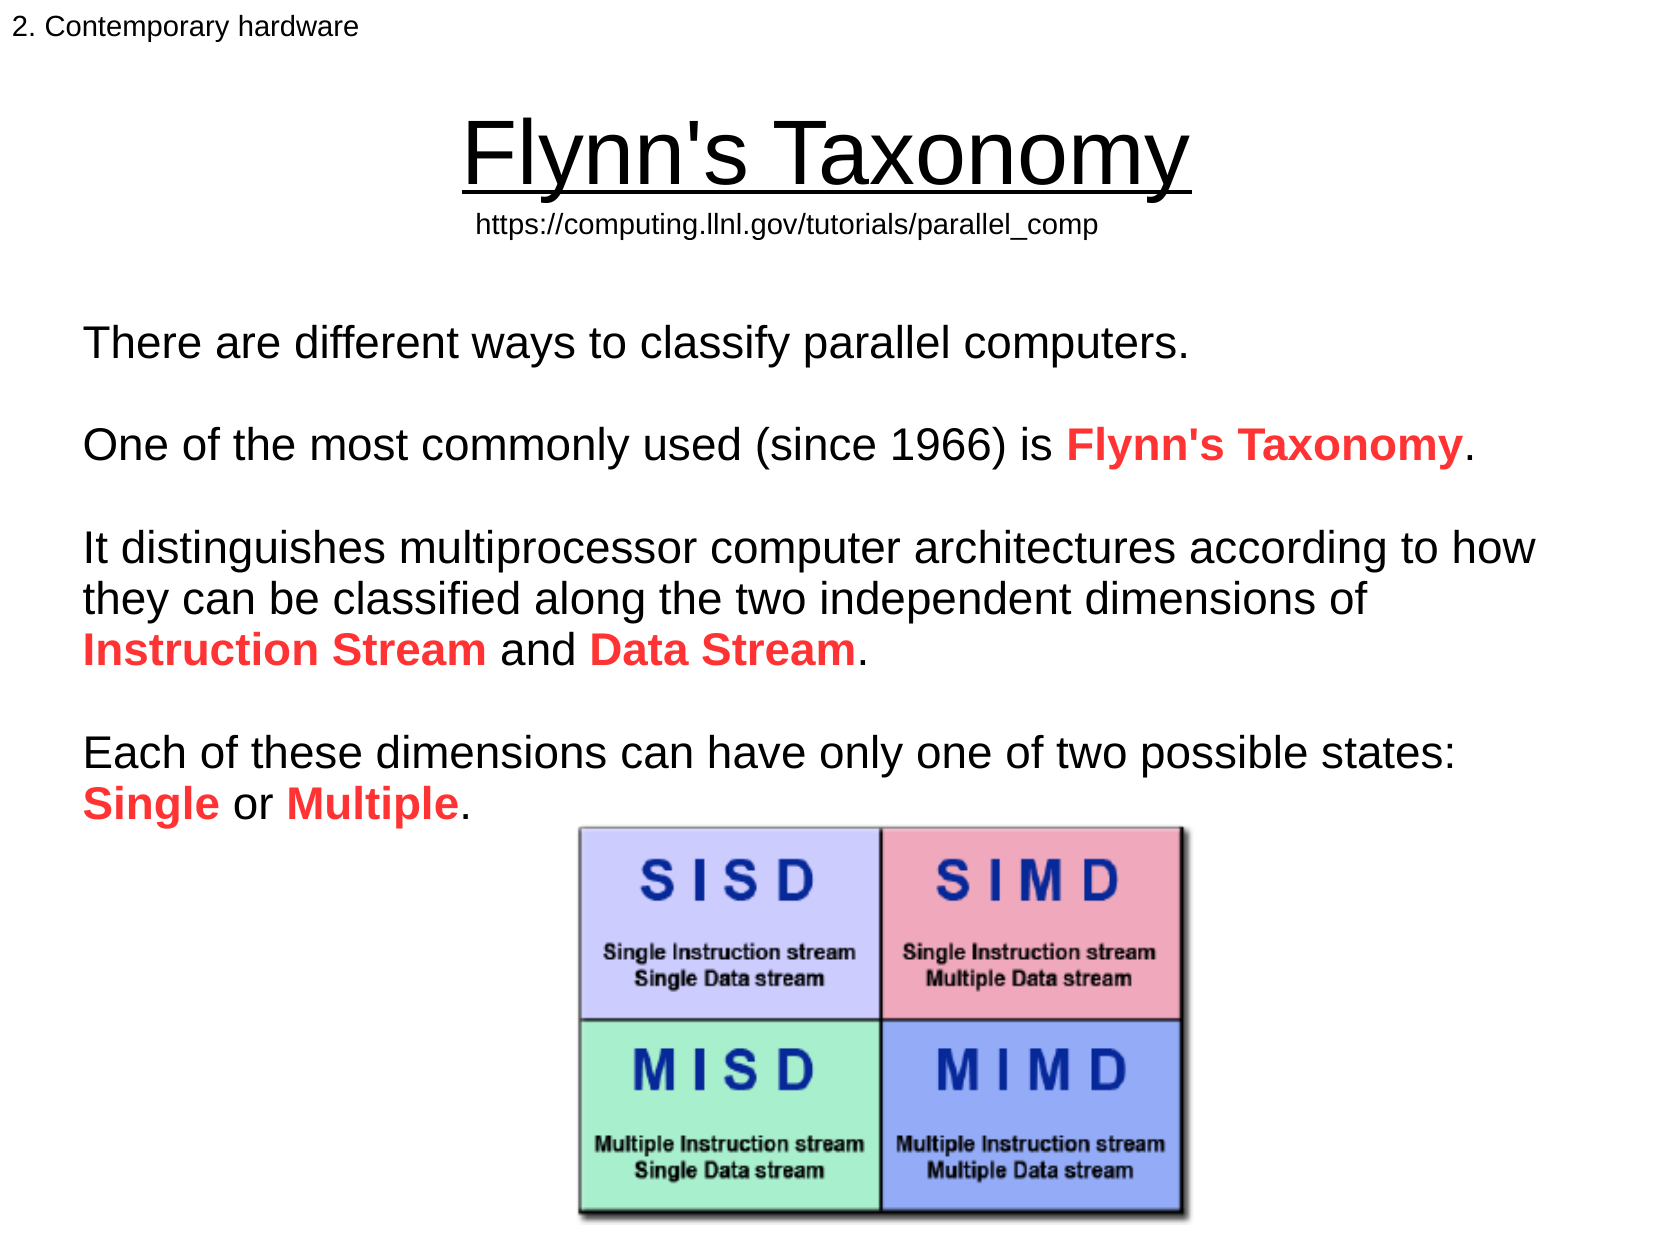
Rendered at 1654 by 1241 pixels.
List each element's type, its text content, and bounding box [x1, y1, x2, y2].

subtitle There are different ways to classify parallel computers. One of the most commonly used (since 1966) is Flynn's Taxonomy. It distinguishes multi­processor computer architectures according to how they can be classified along the two independent dimensions of Instruction Stream and Data Stream. Each of these dimensions can have only one of two possible states: Single or Multiple. [82, 290, 1538, 1010]
text_box https://computing.llnl.gov/tutorials/parallel_comp [460, 200, 1115, 249]
text_box 2. Contemporary hardware [11, 8, 815, 44]
picture [566, 814, 1200, 1225]
title Flynn's Taxonomy [82, 49, 1571, 257]
